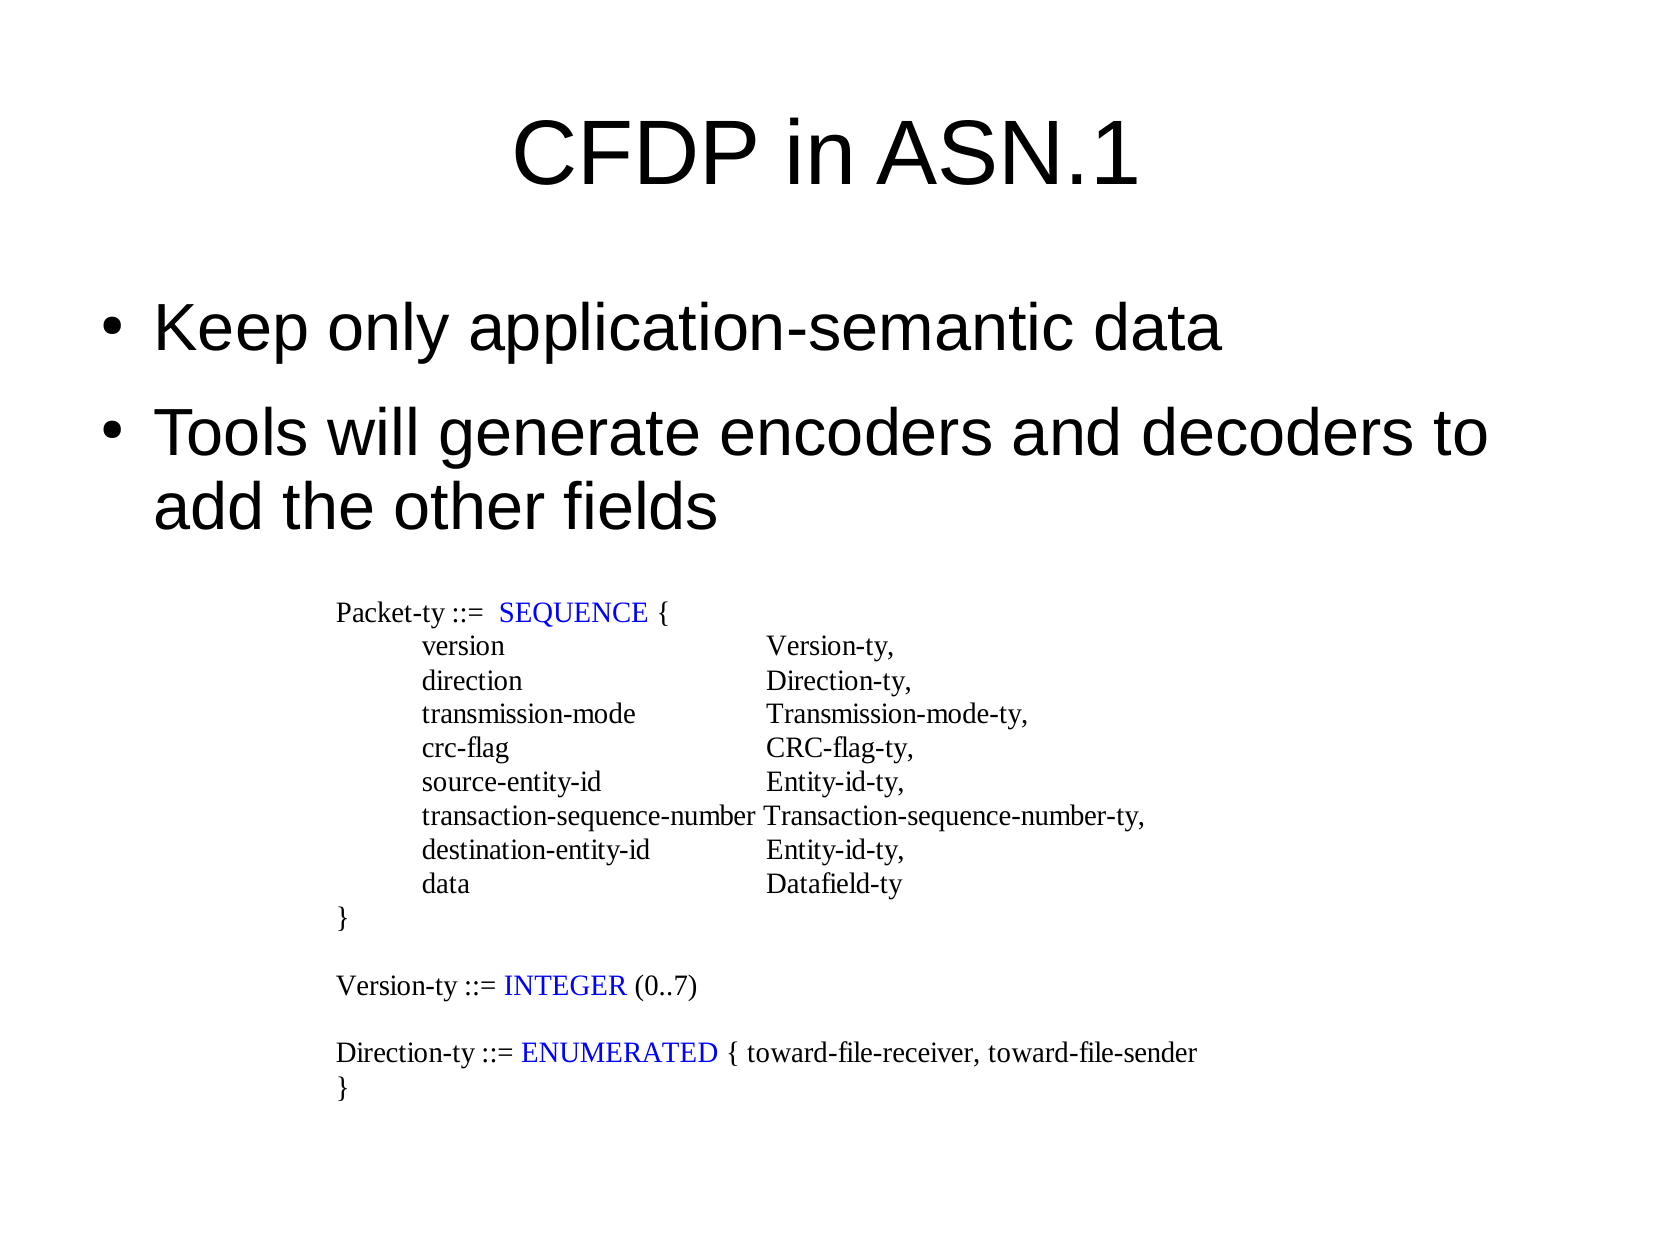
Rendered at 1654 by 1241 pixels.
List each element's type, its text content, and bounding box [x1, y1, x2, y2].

title CFDP in ASN.1 [82, 49, 1571, 257]
picture [307, 590, 1333, 1179]
list Keep only application-semantic data Tools will generate encoders and decoders to add the other fields [82, 290, 1538, 1010]
